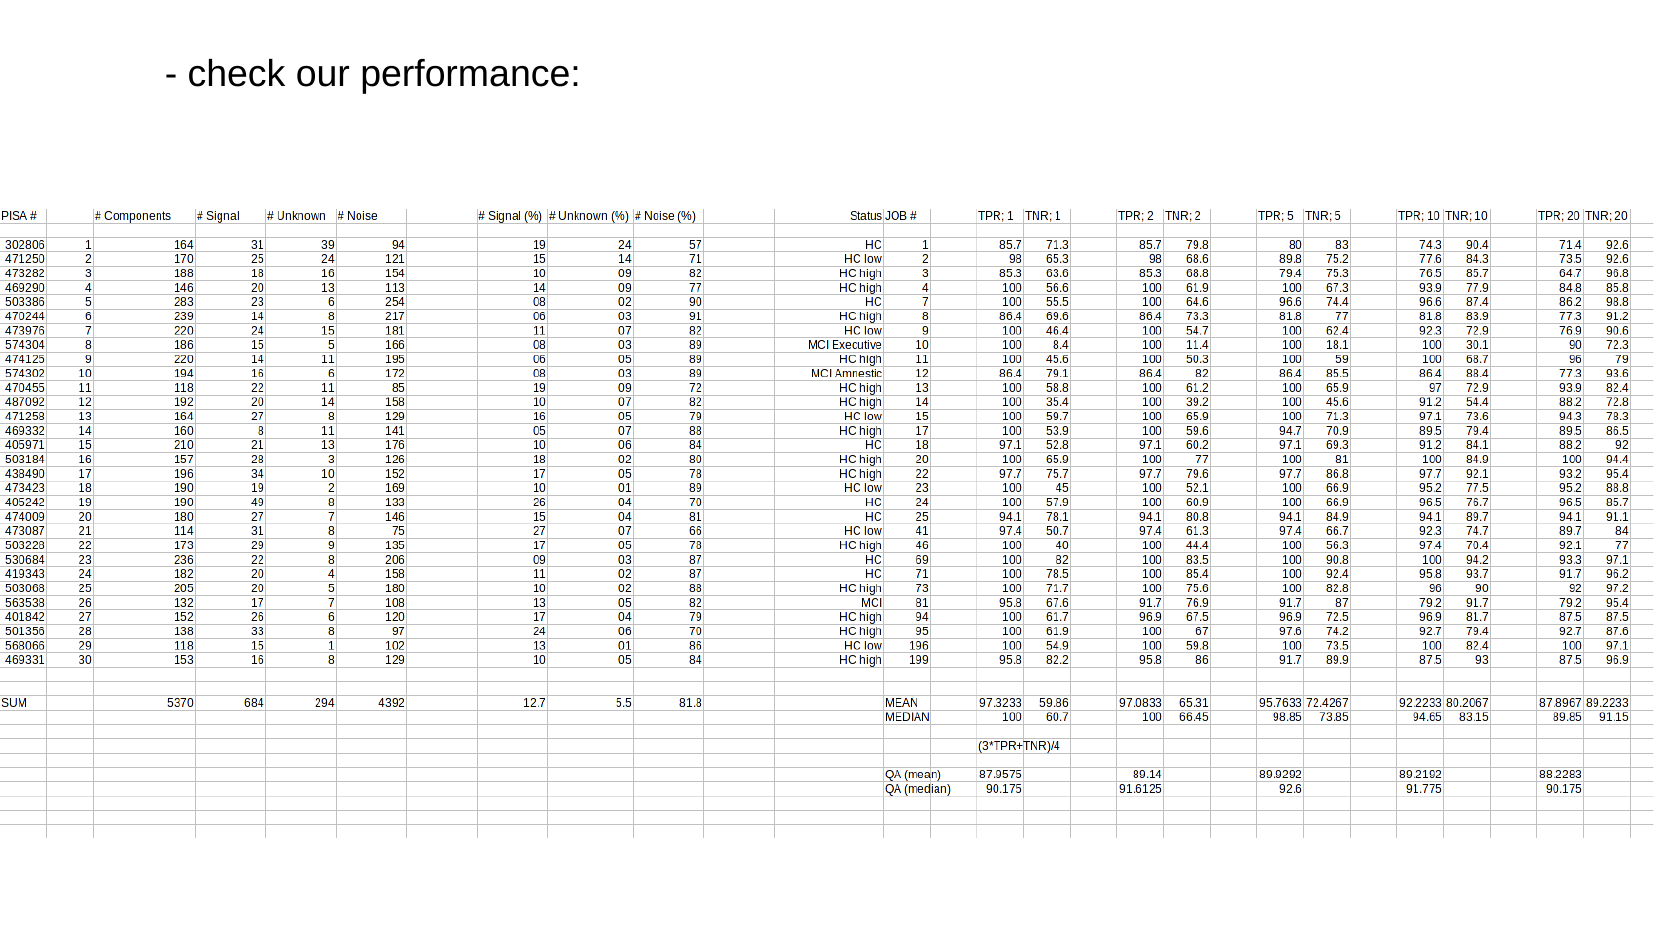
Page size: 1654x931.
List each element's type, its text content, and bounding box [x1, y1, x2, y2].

picture [0, 209, 1654, 838]
text_box - check our performance: [150, 45, 596, 102]
